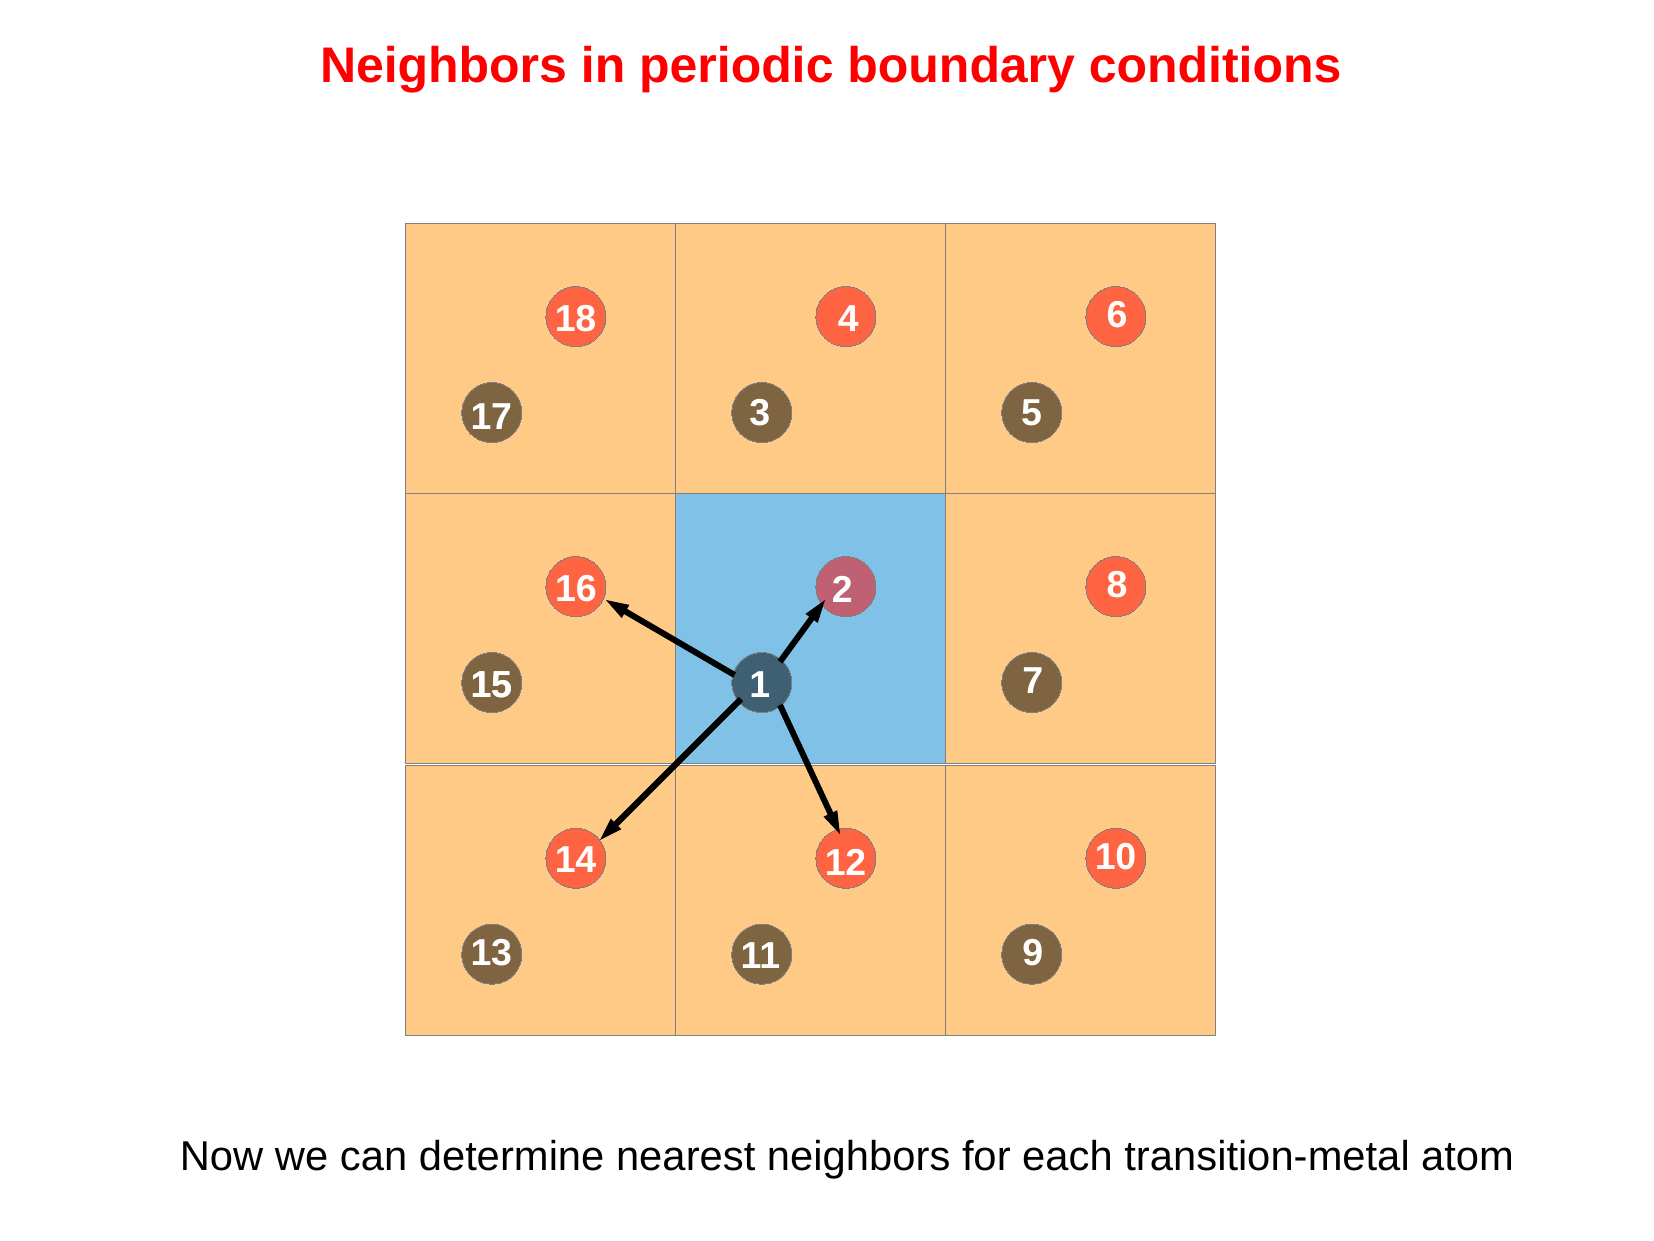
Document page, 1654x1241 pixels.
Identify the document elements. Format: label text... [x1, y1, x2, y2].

text_box 1 [734, 655, 795, 713]
text_box 6 [1091, 286, 1152, 344]
text_box 9 [1007, 924, 1068, 981]
text_box [405, 765, 1216, 1036]
text_box 11 [725, 927, 798, 985]
text_box 16 [540, 559, 612, 617]
text_box 15 [455, 655, 528, 713]
text_box [682, 712, 803, 764]
title Neighbors in periodic boundary conditions [87, 19, 1576, 106]
text_box Now we can determine nearest neighbors for each transition-metal atom [165, 1125, 1528, 1189]
text_box 13 [455, 924, 531, 981]
text_box 14 [540, 831, 612, 889]
text_box 2 [817, 561, 878, 619]
text_box [405, 223, 1216, 764]
text_box 4 [823, 289, 884, 347]
text_box 7 [1007, 652, 1068, 710]
text_box 12 [810, 834, 882, 891]
text_box 17 [455, 388, 528, 446]
text_box 8 [1091, 556, 1152, 614]
text_box 3 [734, 384, 795, 442]
text_box 10 [1080, 828, 1152, 886]
text_box 18 [540, 289, 612, 347]
text_box 5 [1006, 384, 1067, 442]
